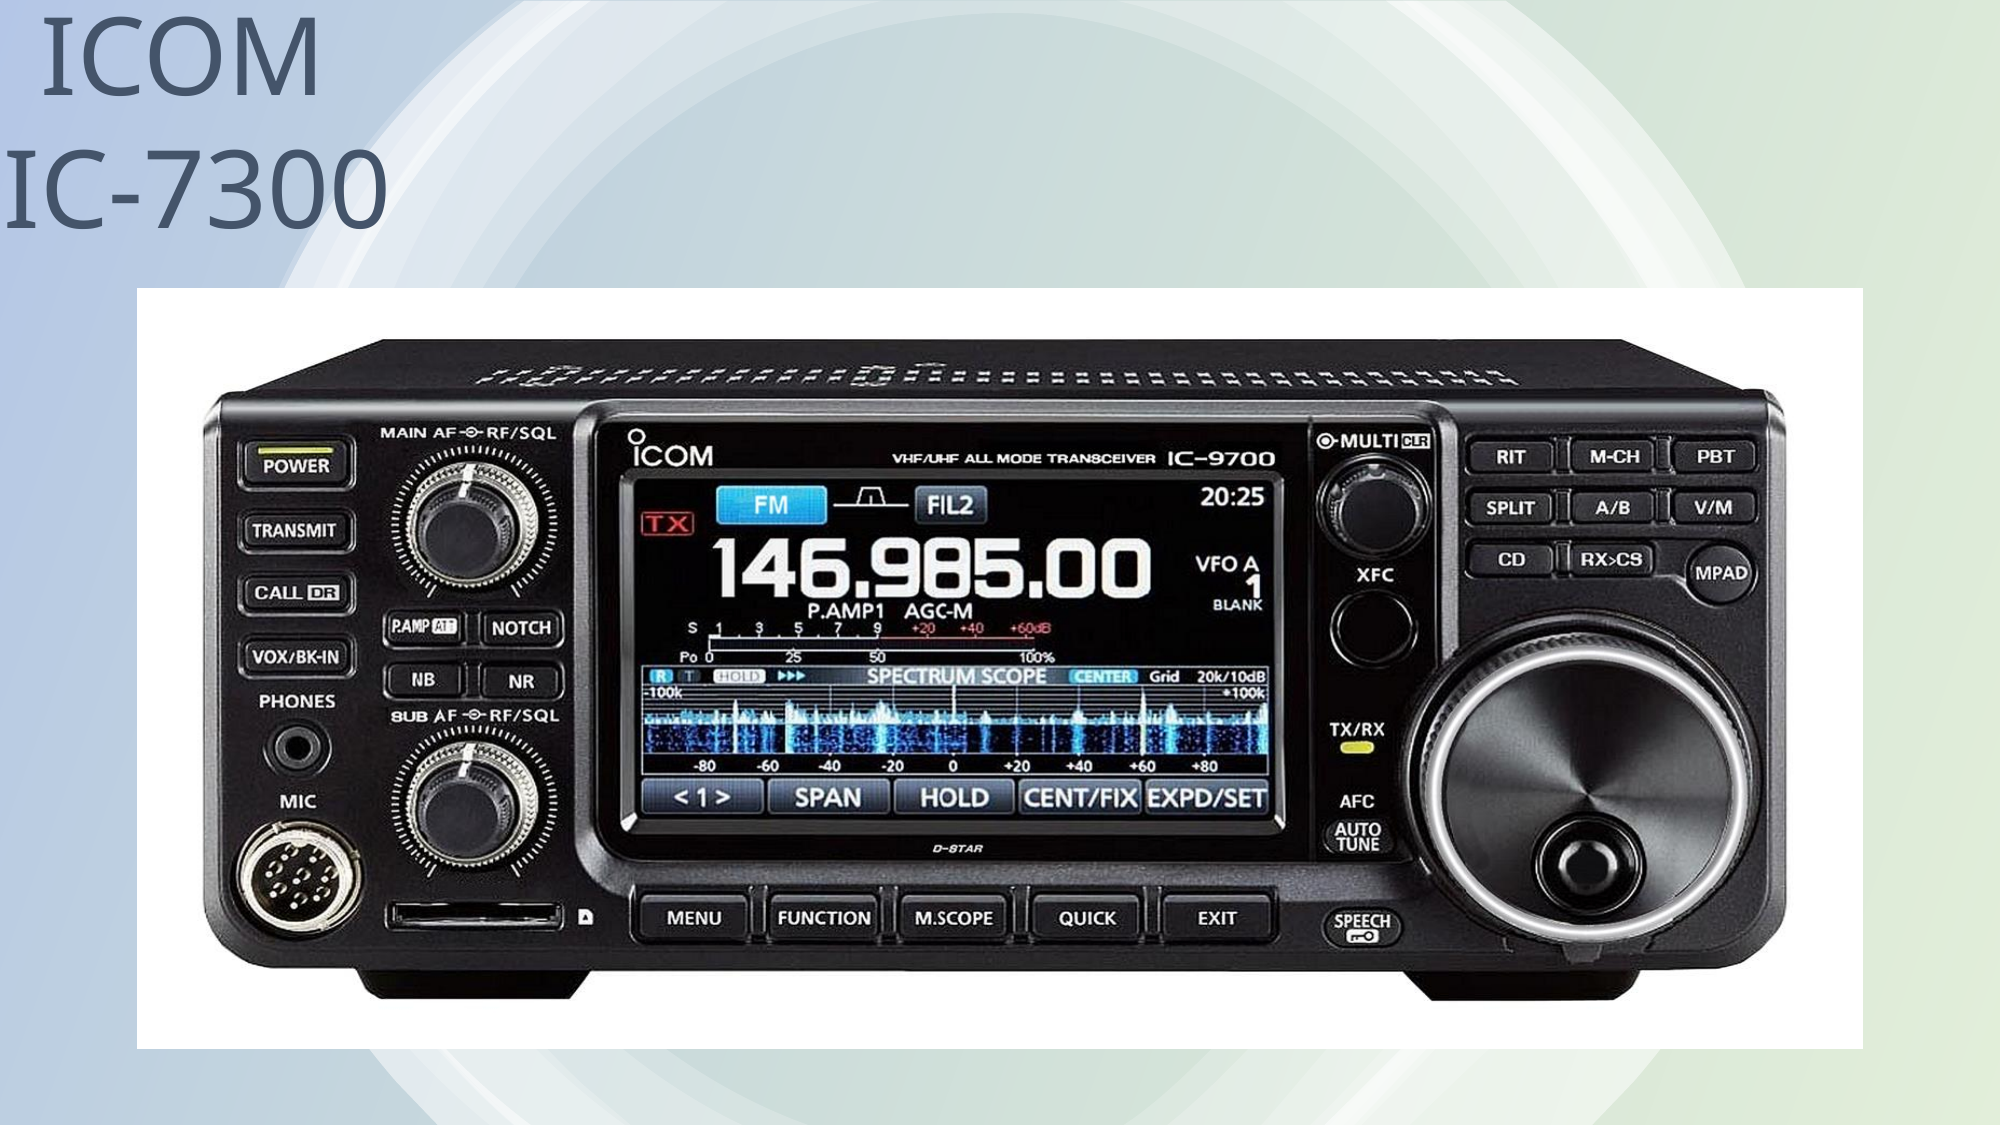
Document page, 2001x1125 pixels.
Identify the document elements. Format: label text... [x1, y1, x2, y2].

text_box [0, 0, 2000, 1125]
picture [137, 288, 1863, 1049]
text_box ICOM IC-7300 [0, 0, 670, 263]
